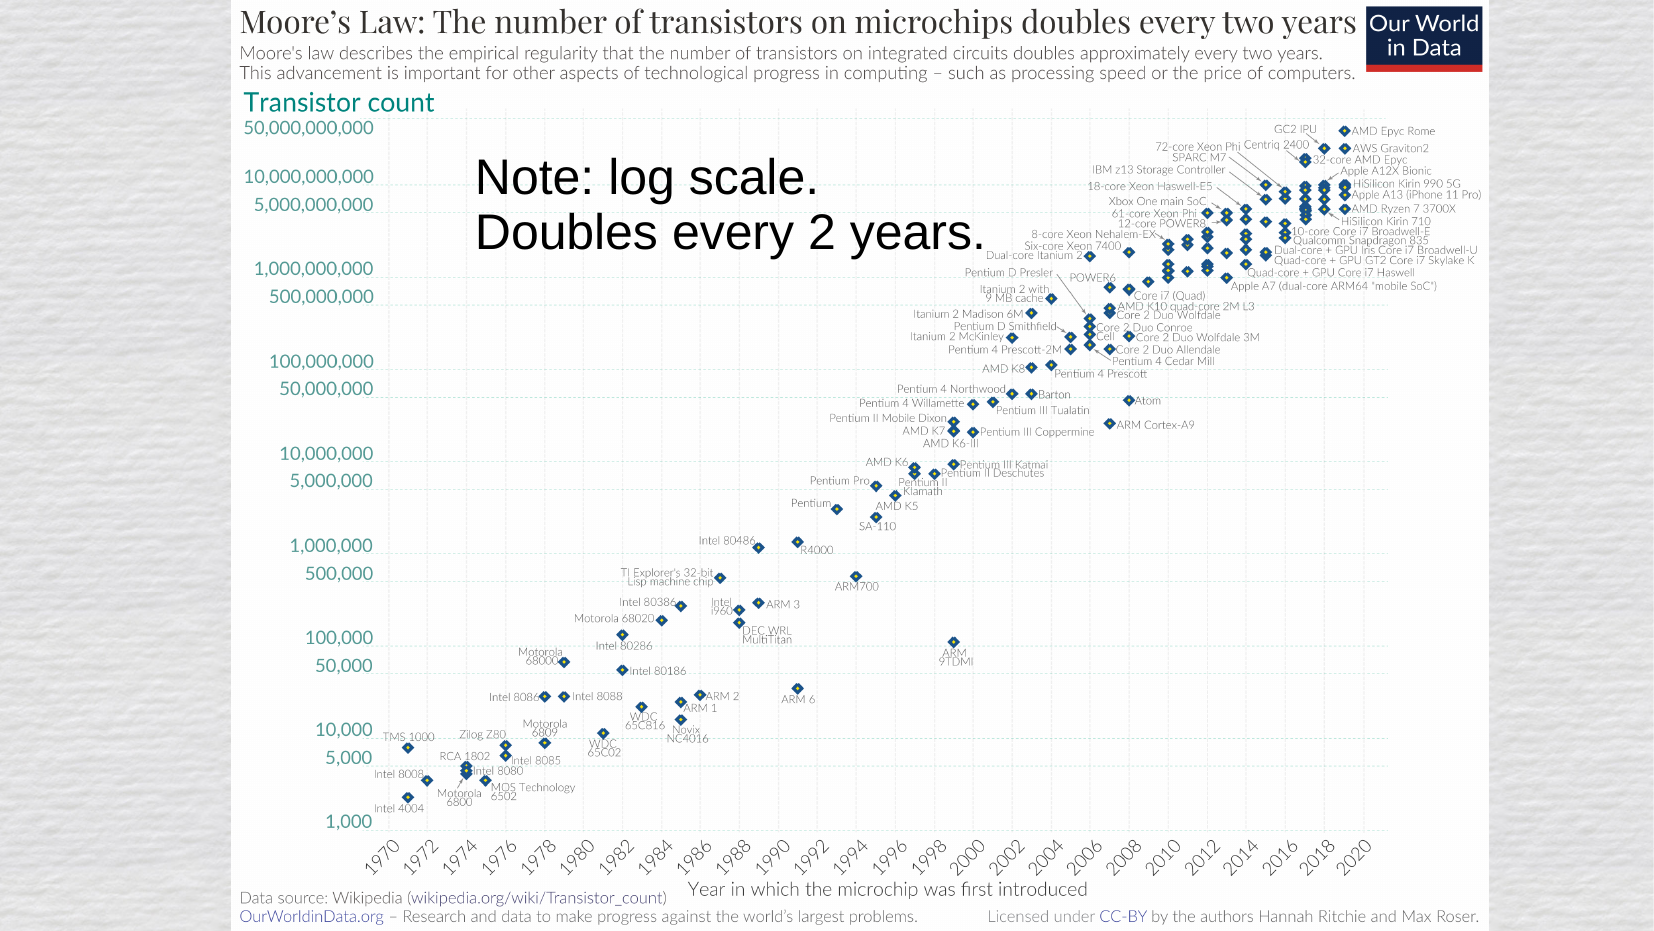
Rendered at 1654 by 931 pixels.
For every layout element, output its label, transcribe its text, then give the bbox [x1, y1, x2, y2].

picture [0, 0, 1654, 931]
text_box Note: log scale. Doubles every 2 years. [424, 141, 1004, 324]
